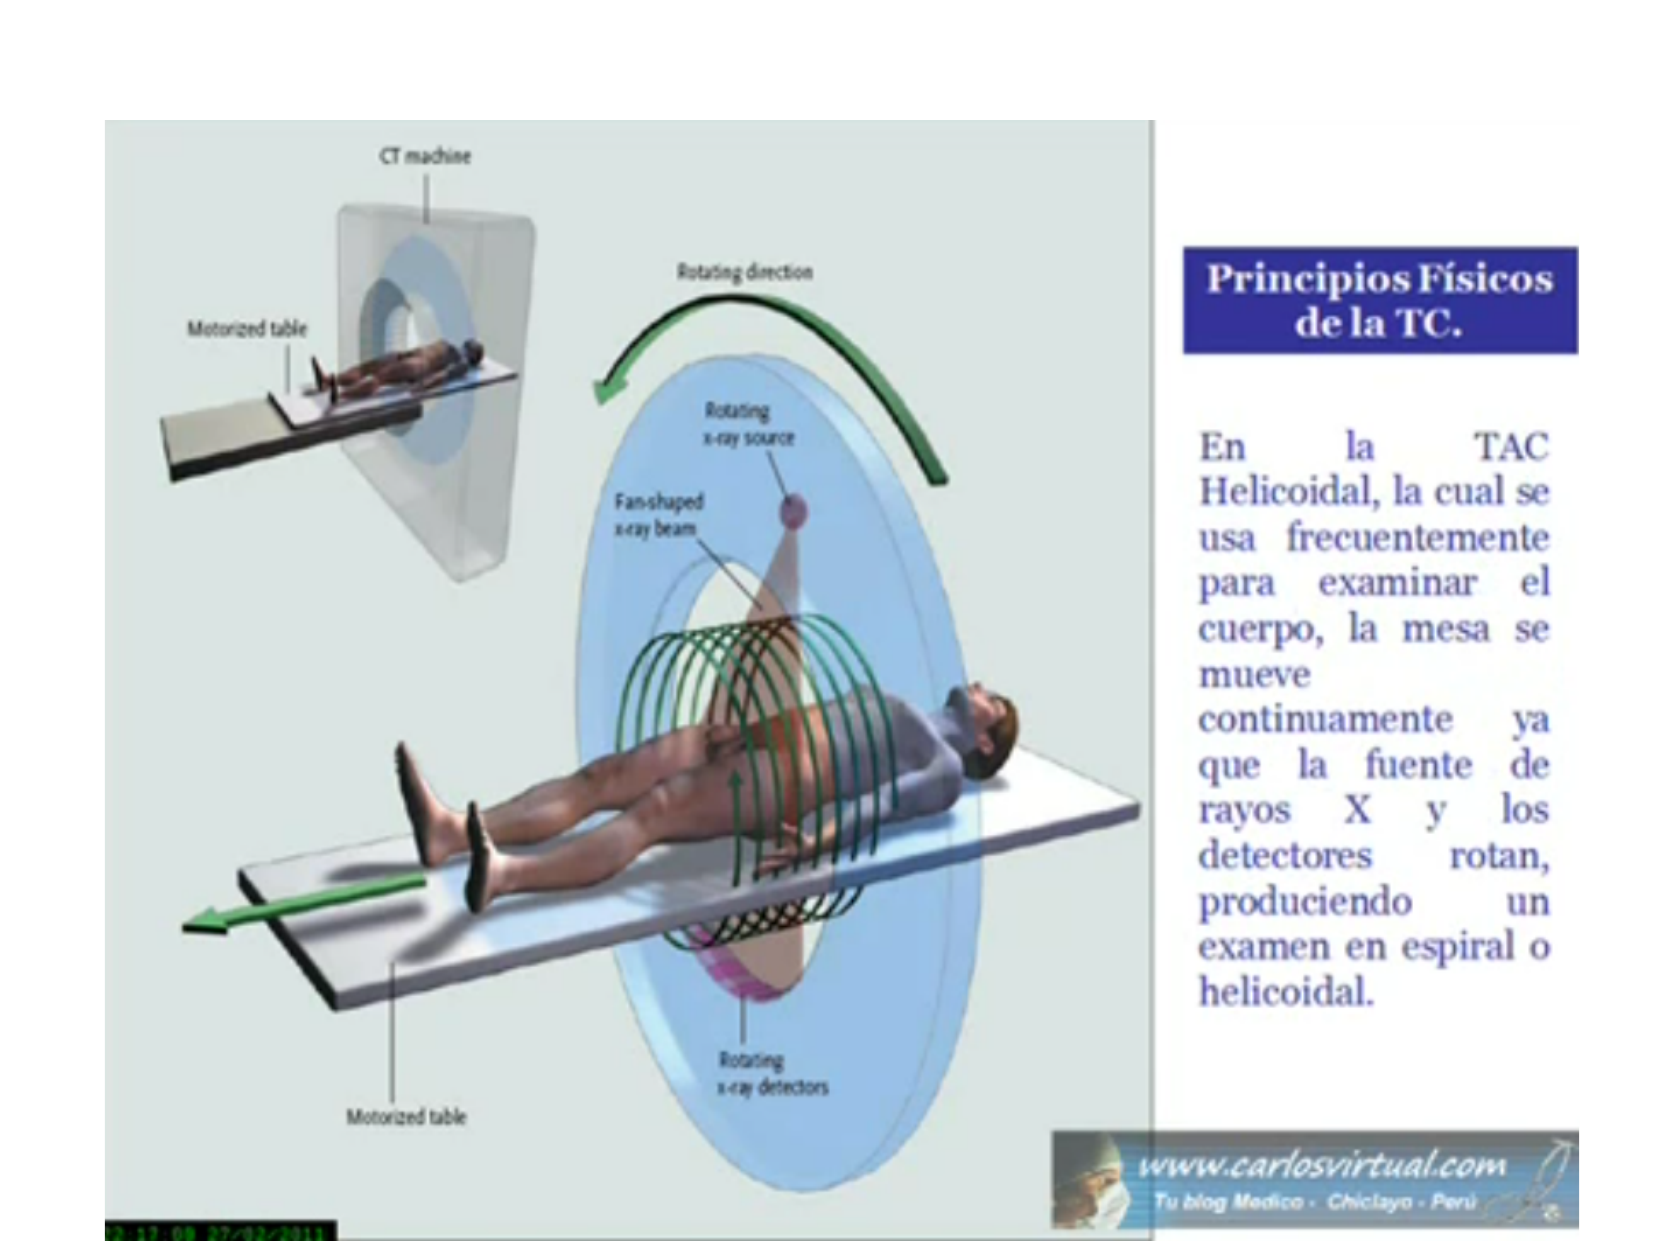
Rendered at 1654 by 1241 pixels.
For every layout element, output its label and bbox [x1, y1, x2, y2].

picture [104, 120, 1580, 1241]
